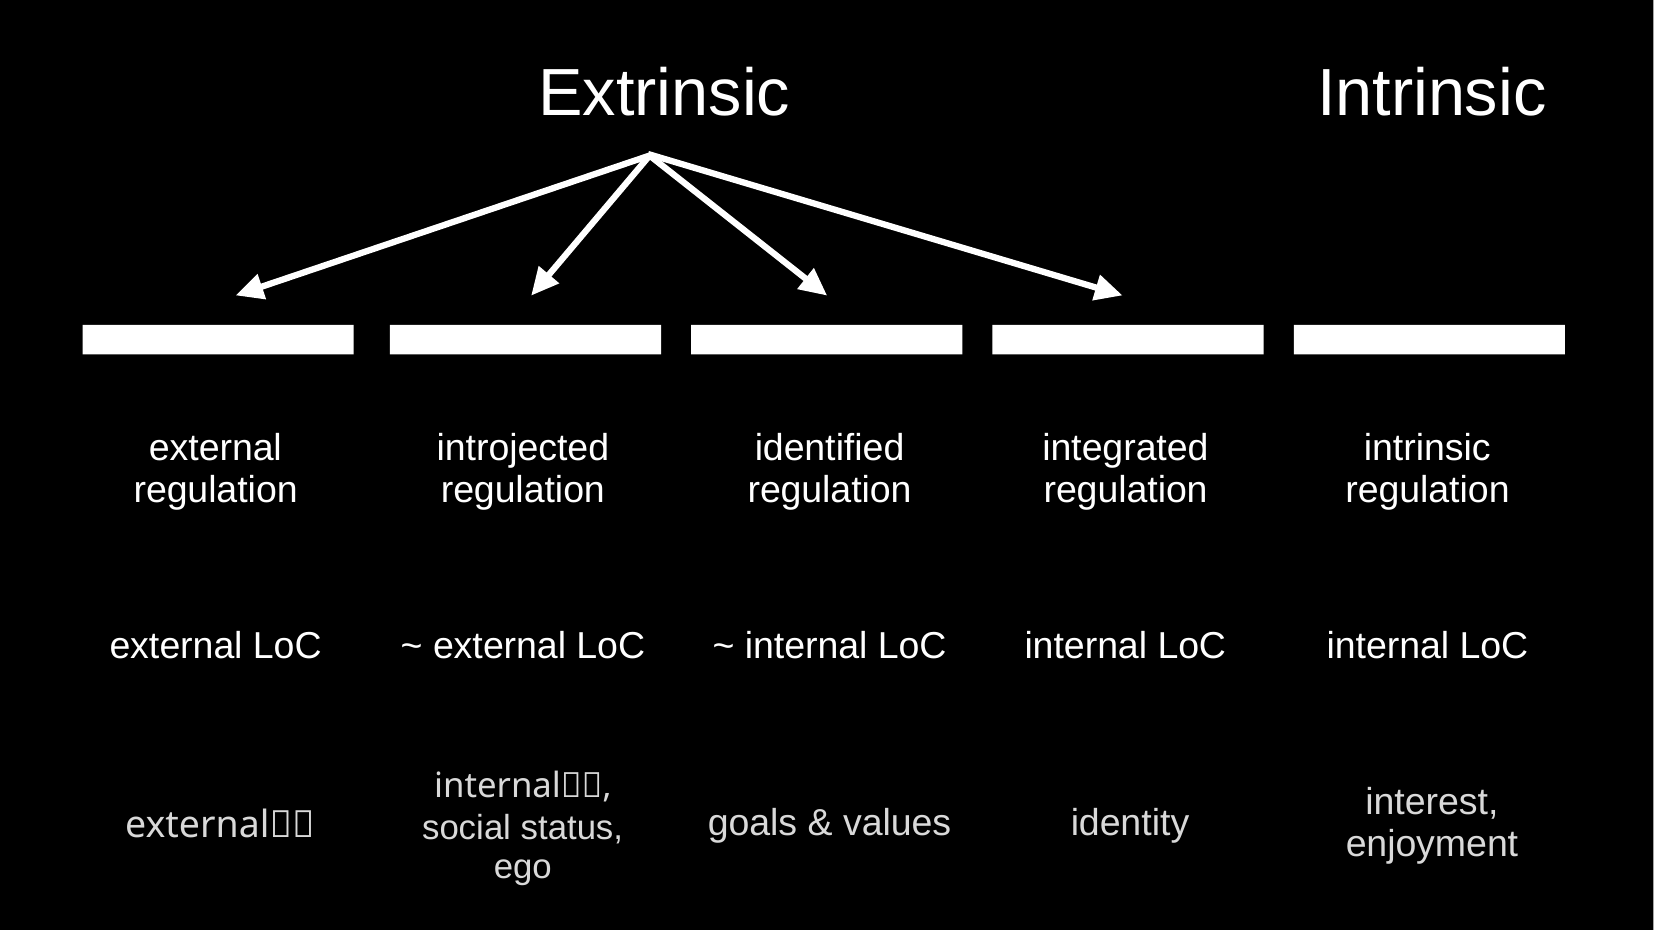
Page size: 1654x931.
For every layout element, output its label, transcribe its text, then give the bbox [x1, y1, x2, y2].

list ~ internal LoC [696, 582, 963, 709]
list external🥕🏒 [87, 759, 353, 886]
list goals & values [696, 759, 963, 886]
list interest, enjoyment [1299, 759, 1565, 886]
list external LoC [82, 582, 349, 709]
text_box [389, 324, 662, 355]
text_box [992, 324, 1264, 355]
list introjected regulation [390, 405, 656, 532]
list identified regulation [696, 405, 963, 532]
list internal🥕🏒, social status, ego [390, 759, 656, 886]
list Intrinsic [1299, 29, 1565, 156]
list internal LoC [992, 582, 1259, 709]
list integrated regulation [992, 405, 1259, 532]
list external regulation [82, 405, 349, 532]
text_box [1293, 324, 1565, 355]
text_box [82, 324, 354, 355]
list Extrinsic [531, 29, 798, 156]
list identity [997, 759, 1263, 886]
list internal LoC [1294, 582, 1561, 709]
list intrinsic regulation [1294, 405, 1561, 532]
text_box [691, 324, 963, 355]
list ~ external LoC [390, 582, 656, 709]
